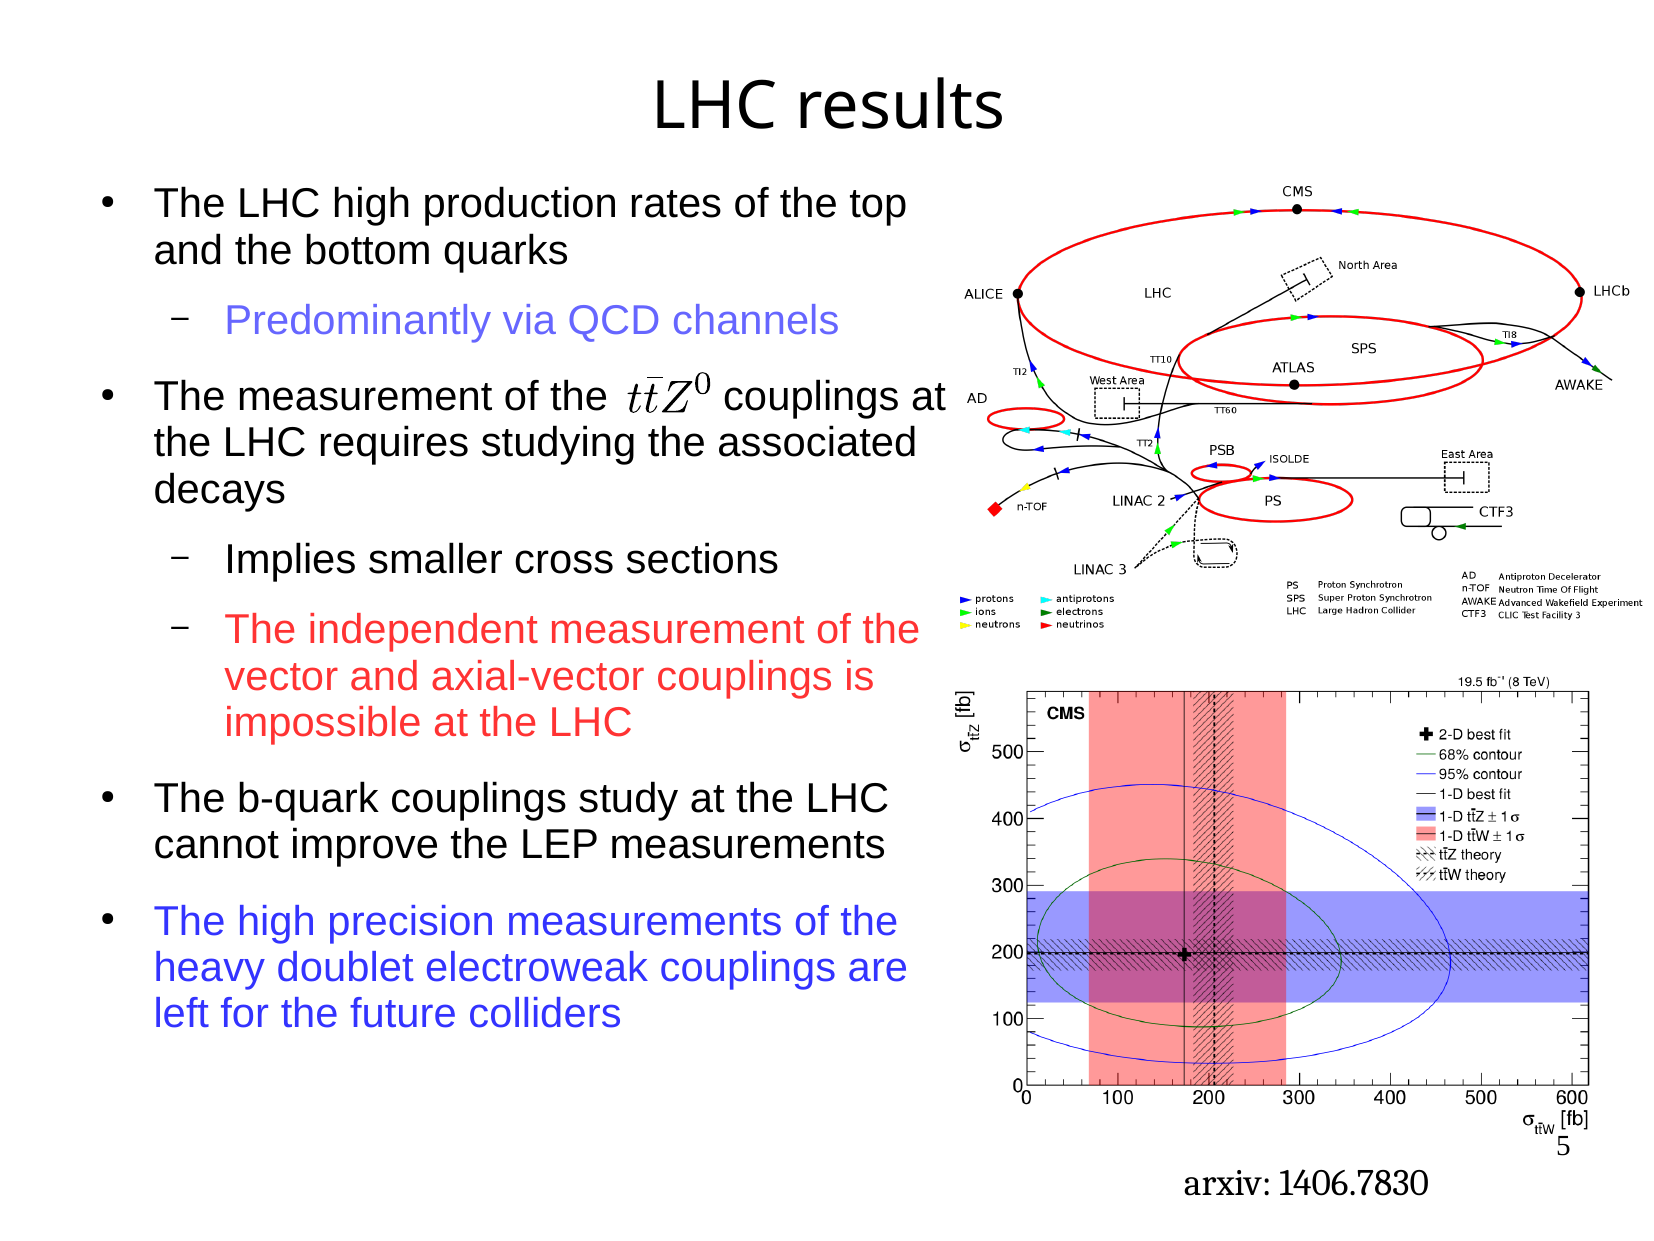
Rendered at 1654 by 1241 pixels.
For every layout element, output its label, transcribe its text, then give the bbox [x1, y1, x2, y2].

picture [951, 676, 1598, 1135]
list The LHC high production rates of the top and the bottom quarks Predominantly via QCD channels The measurement of the couplings at the LHC requires studying the associated decays Implies smaller cross sections The independent measurement of the vector and axial-vector couplings is impossible at the LHC The b-quark couplings study at the LHC cannot improve the LEP measurements The high precision measurements of the heavy doublet electroweak couplings are left for the future colliders [82, 180, 949, 1171]
text_box [626, 372, 712, 413]
picture [960, 182, 1646, 629]
title LHC results [85, 52, 1571, 153]
text_box arxiv: 1406.7830 [1169, 1154, 1549, 1241]
